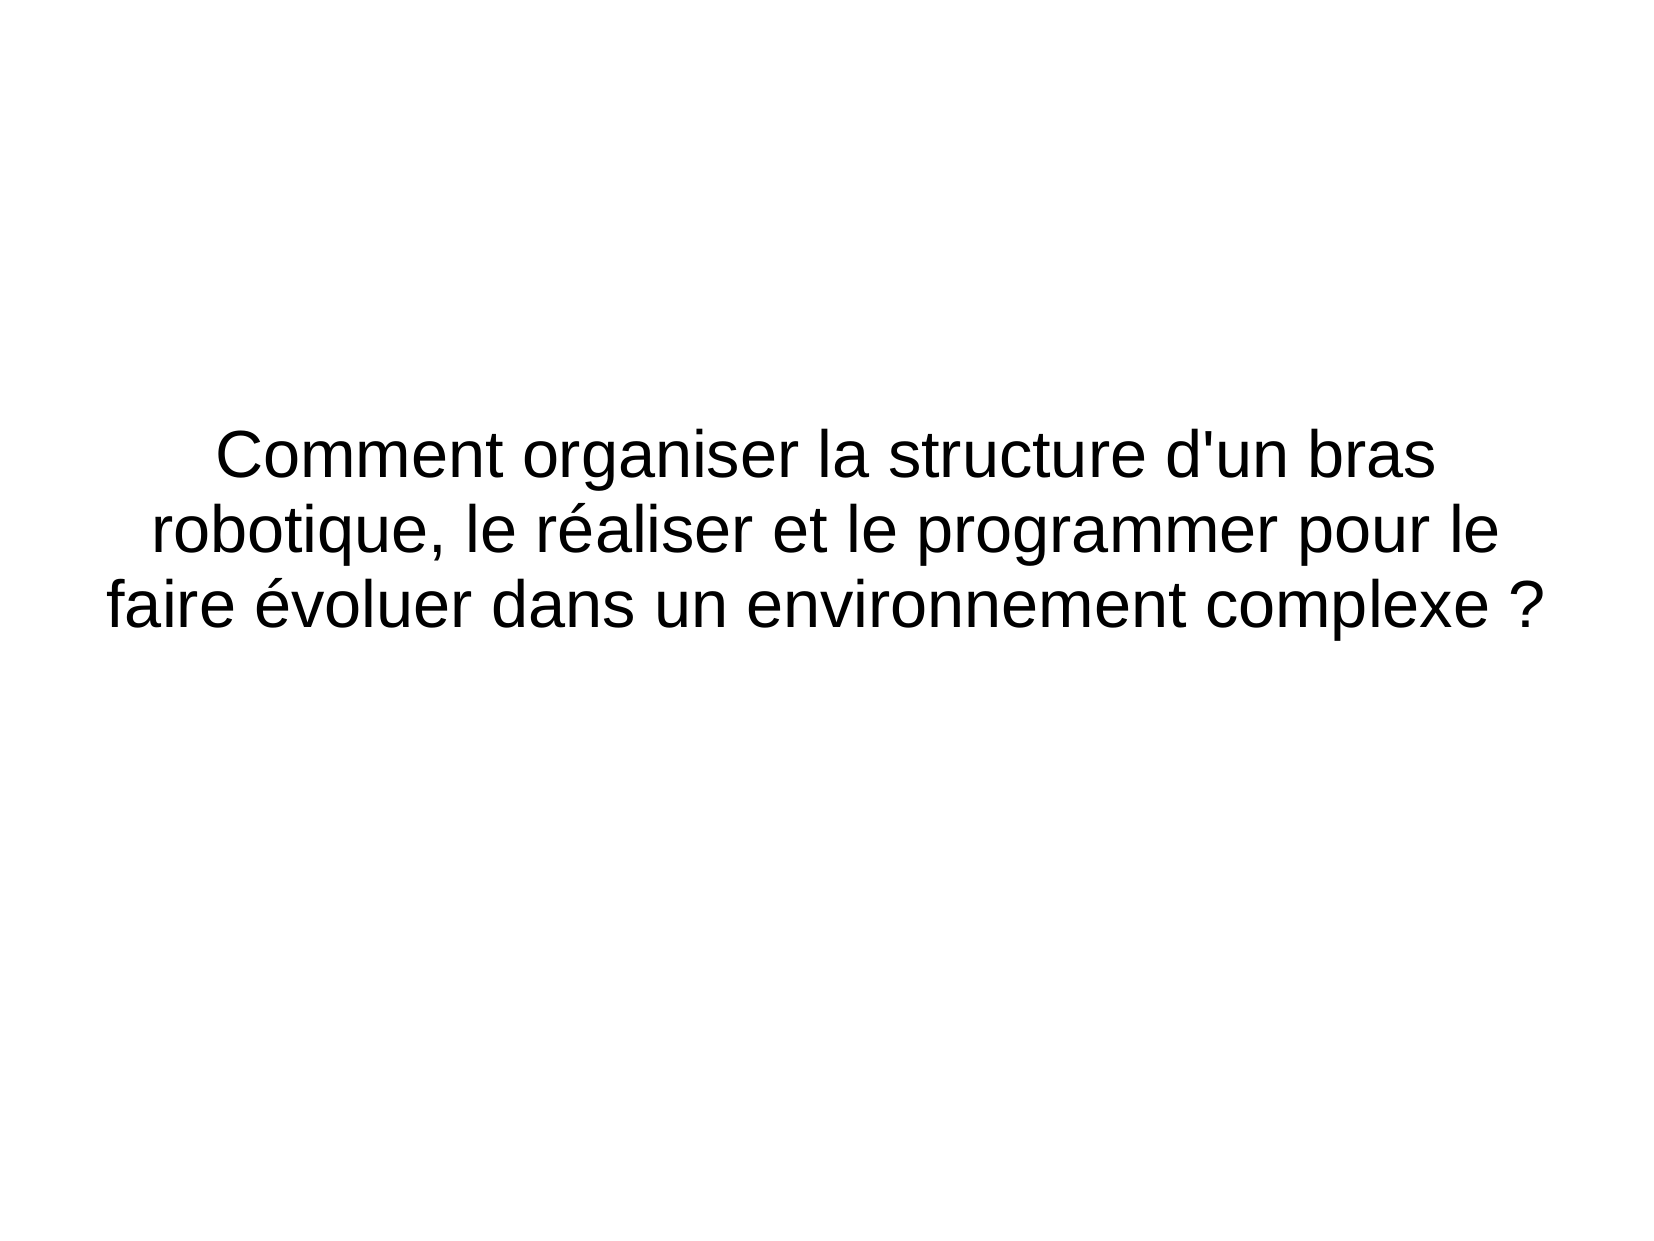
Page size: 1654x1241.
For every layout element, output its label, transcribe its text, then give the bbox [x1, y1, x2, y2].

subtitle Comment organiser la structure d'un bras robotique, le réaliser et le programmer pour le faire évoluer dans un environnement complexe ? [82, 49, 1571, 1010]
